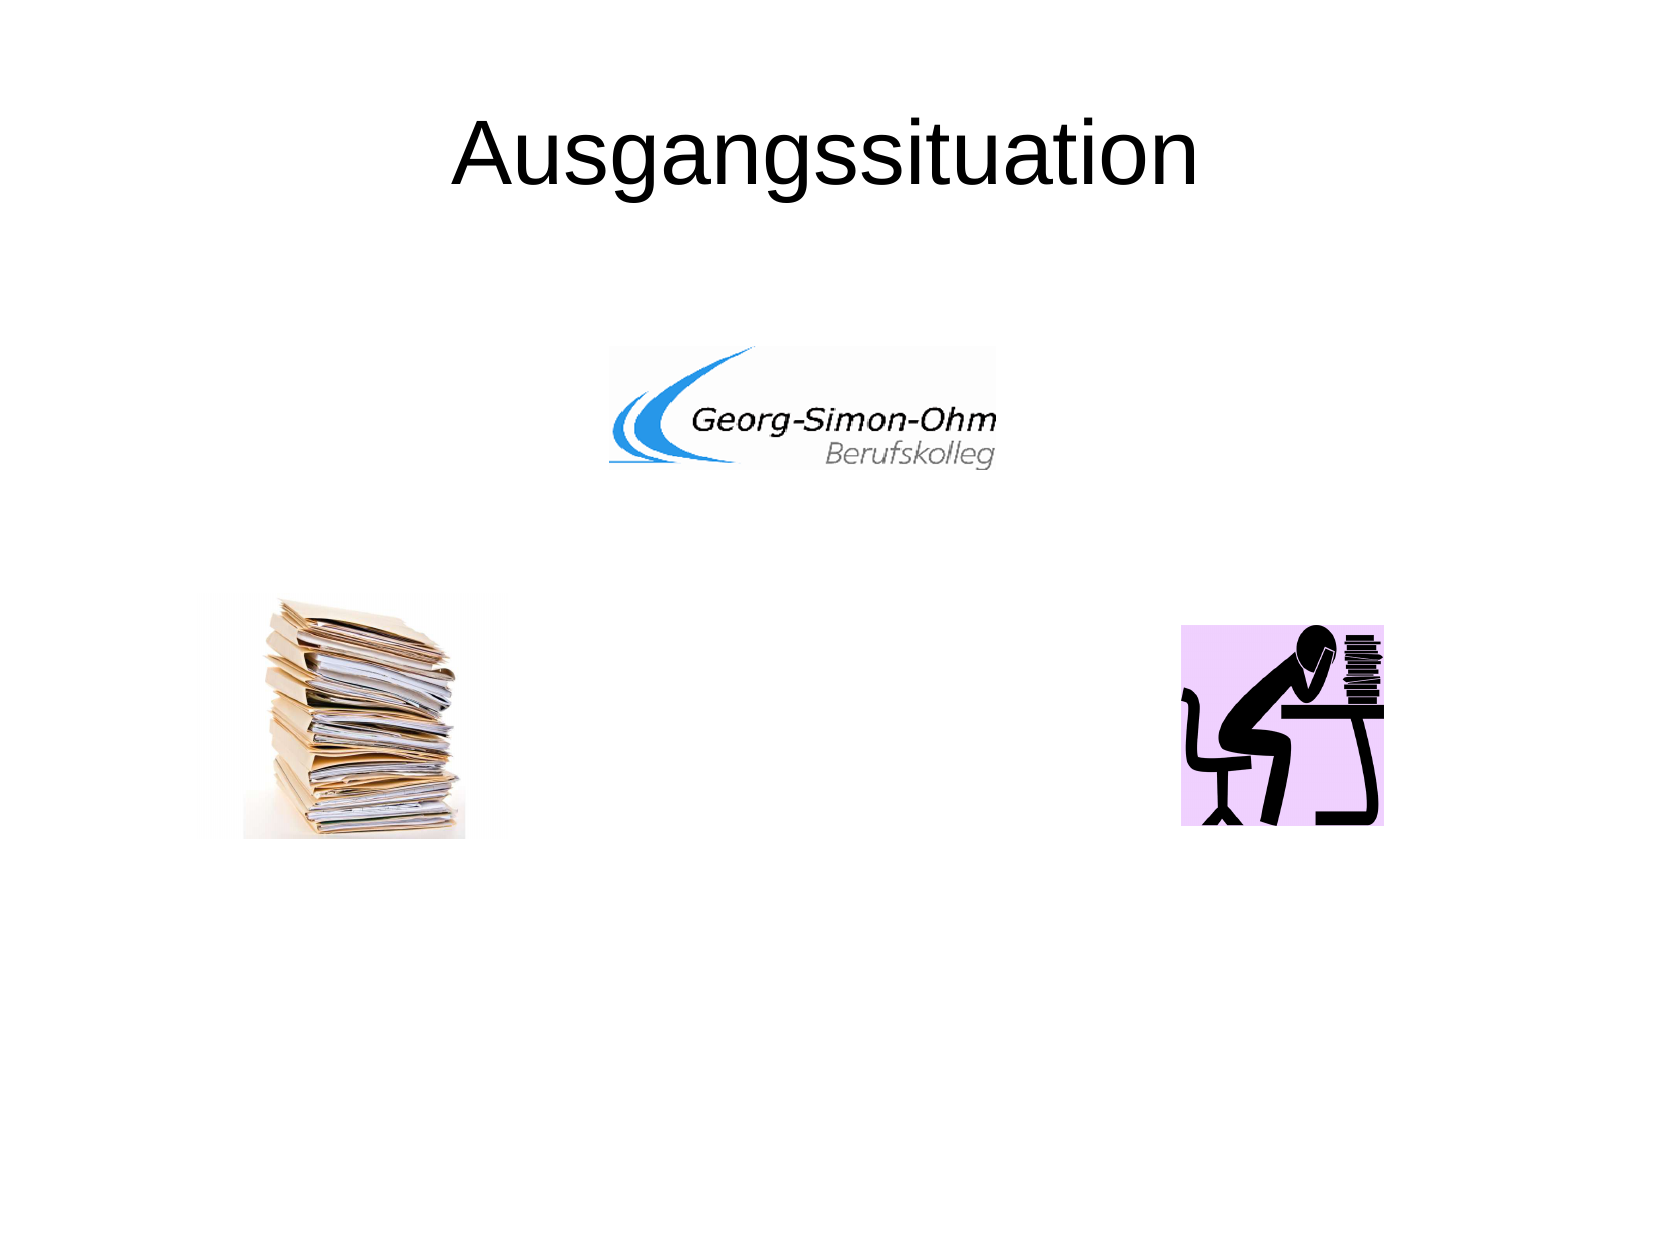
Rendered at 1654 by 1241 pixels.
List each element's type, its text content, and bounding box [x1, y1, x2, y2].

picture [196, 593, 508, 839]
picture [1181, 625, 1384, 826]
title Ausgangssituation [82, 49, 1571, 257]
picture [590, 259, 1016, 556]
